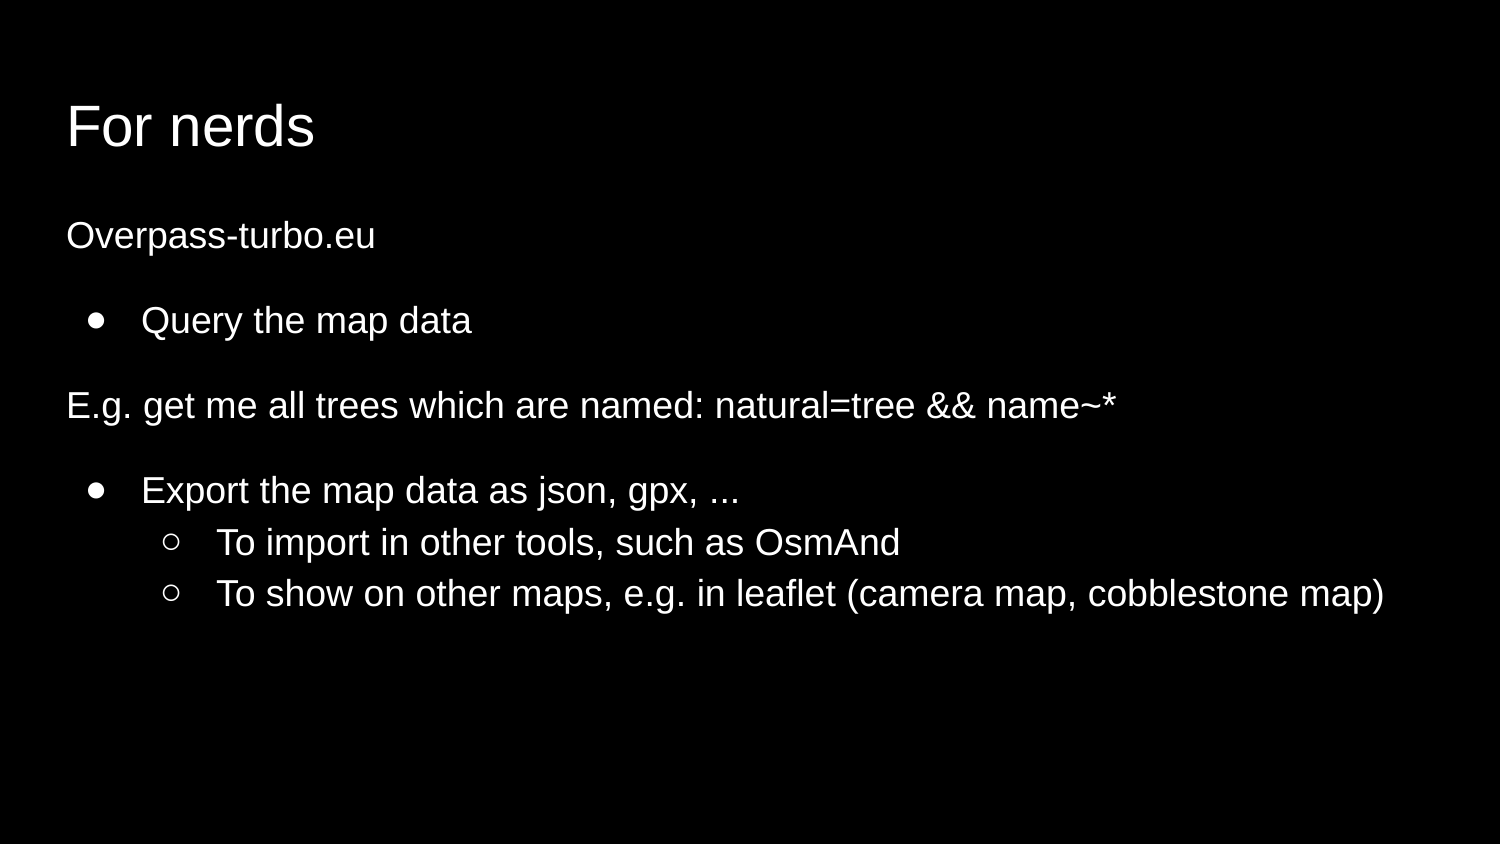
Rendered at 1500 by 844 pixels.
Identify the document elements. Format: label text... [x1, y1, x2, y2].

title For nerds [51, 72, 1449, 167]
list Overpass-turbo.eu Query the map data E.g. get me all trees which are named: natural=tree && name~* Export the map data as json, gpx, ... To import in other tools, such as OsmAnd To show on other maps, e.g. in leaflet (camera map, cobblestone map) [51, 189, 1449, 750]
